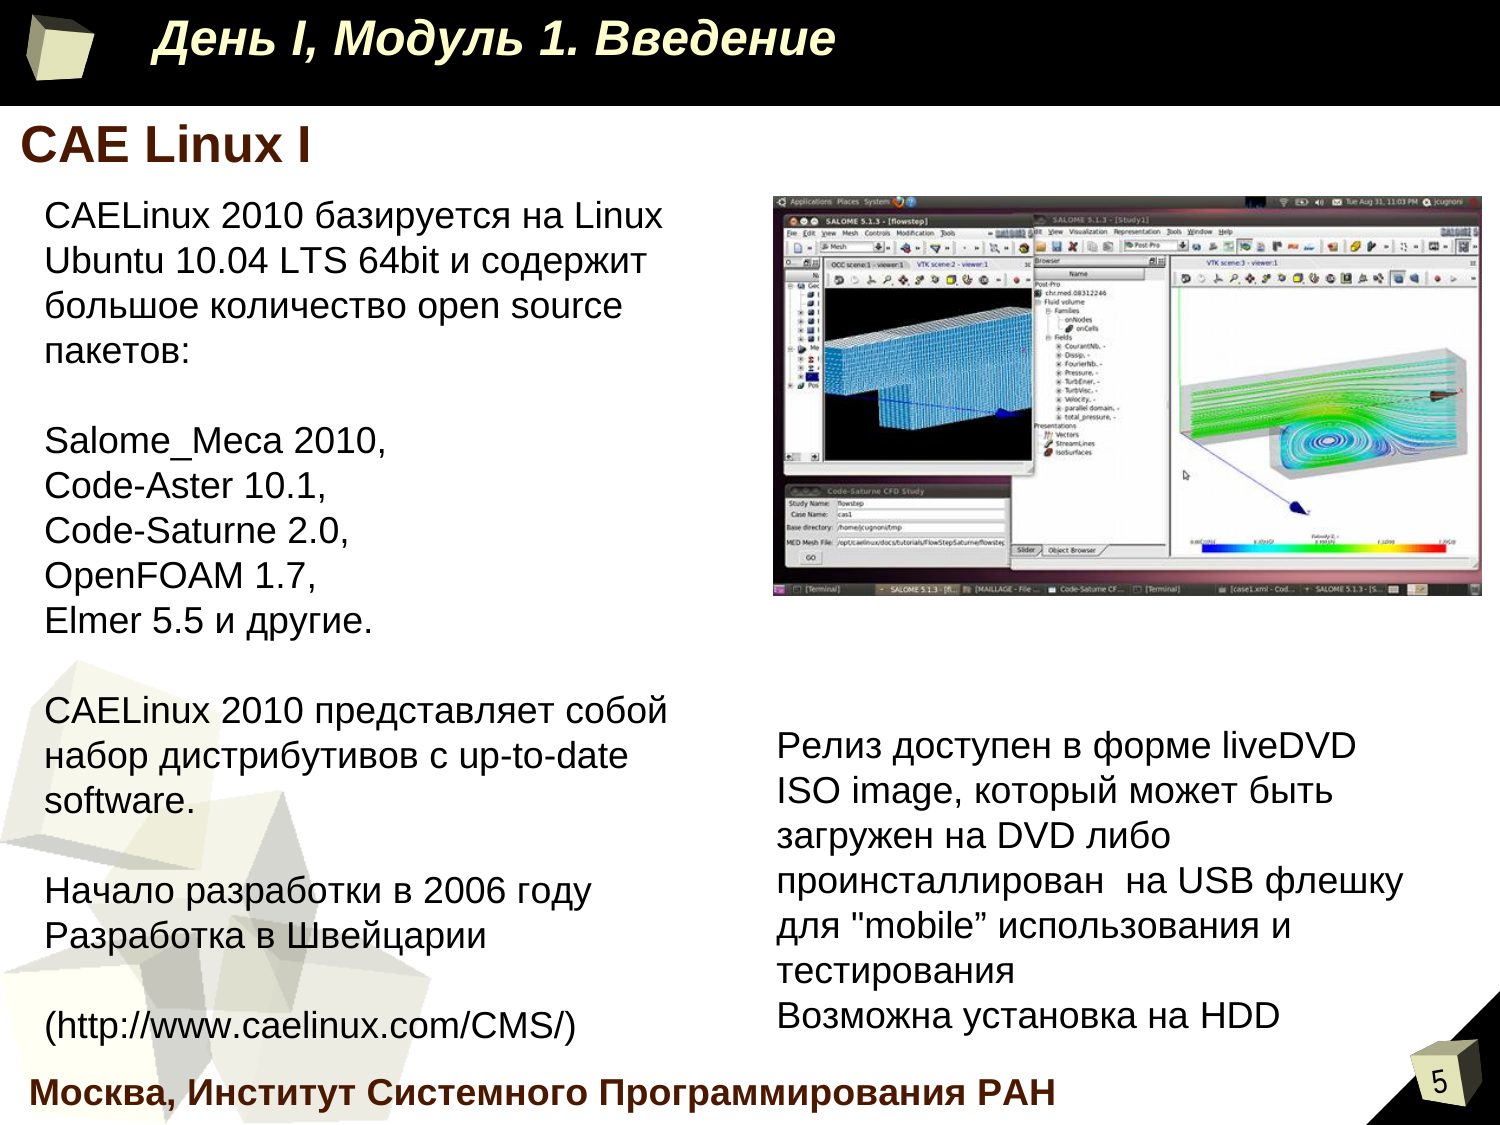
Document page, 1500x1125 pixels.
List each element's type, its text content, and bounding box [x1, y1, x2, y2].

text_box CAELinux 2010 базируется на Linuх Ubuntu 10.04 LTS 64bit и содержит большое количество open source пакетов: Salome_Meca 2010, Code-Aster 10.1, Code-Saturne 2.0, OpenFOAM 1.7, Elmer 5.5 и другие. CAELinux 2010 представляет собой набор дистрибутивов с up-to-date software. Начало разработки в 2006 году Разработка в Швейцарии (http://www.caelinux.com/CMS/) [29, 184, 739, 1054]
text_box CAE Linux I [5, 103, 1500, 184]
picture [773, 196, 1482, 596]
text_box Релиз доступен в форме liveDVD ISO image, который может быть загружен на DVD либо проинсталлирован на USB флешку для "mobile” использования и тестирования Возможна установка на HDD [761, 668, 1447, 1090]
picture [0, 659, 433, 1125]
picture [423, 1088, 433, 1102]
